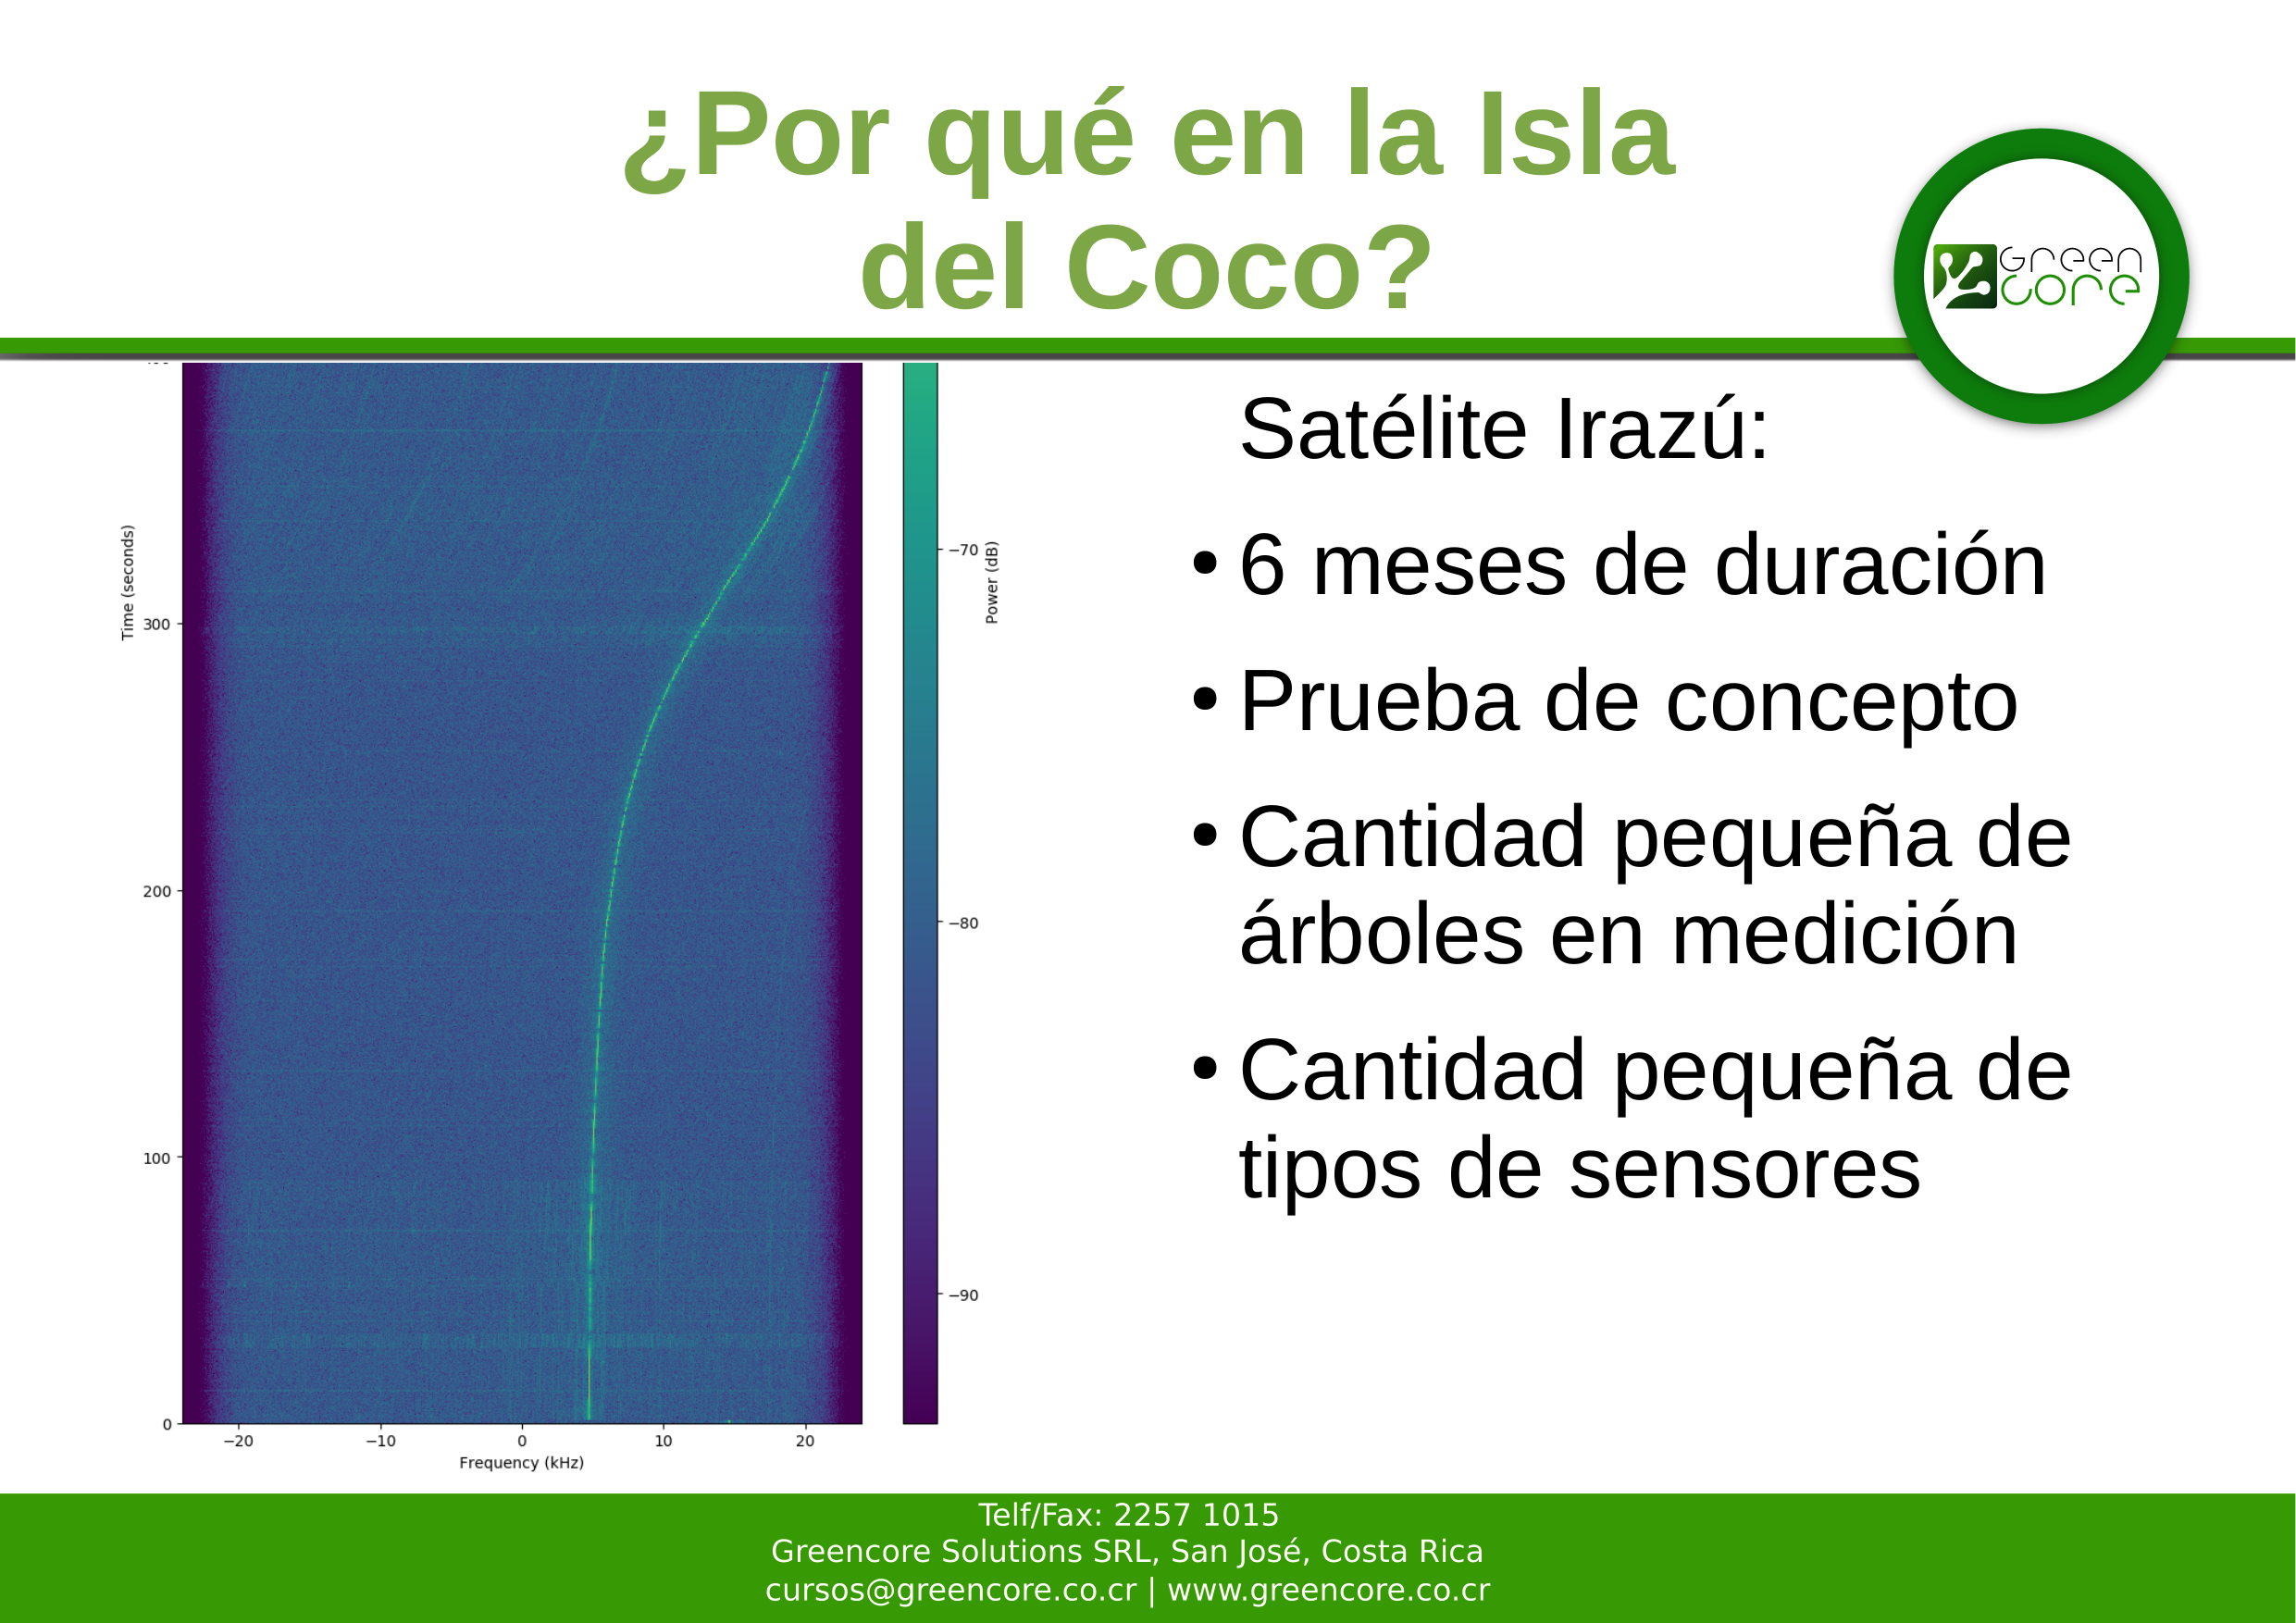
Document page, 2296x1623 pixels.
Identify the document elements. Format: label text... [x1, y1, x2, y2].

list Satélite Irazú: 6 meses de duración Prueba de concepto Cantidad pequeña de árboles en medición Cantidad pequeña de tipos de sensores [1173, 379, 2182, 1321]
title ¿Por qué en la Isla del Coco? [115, 64, 2181, 336]
picture [0, 0, 2296, 1623]
